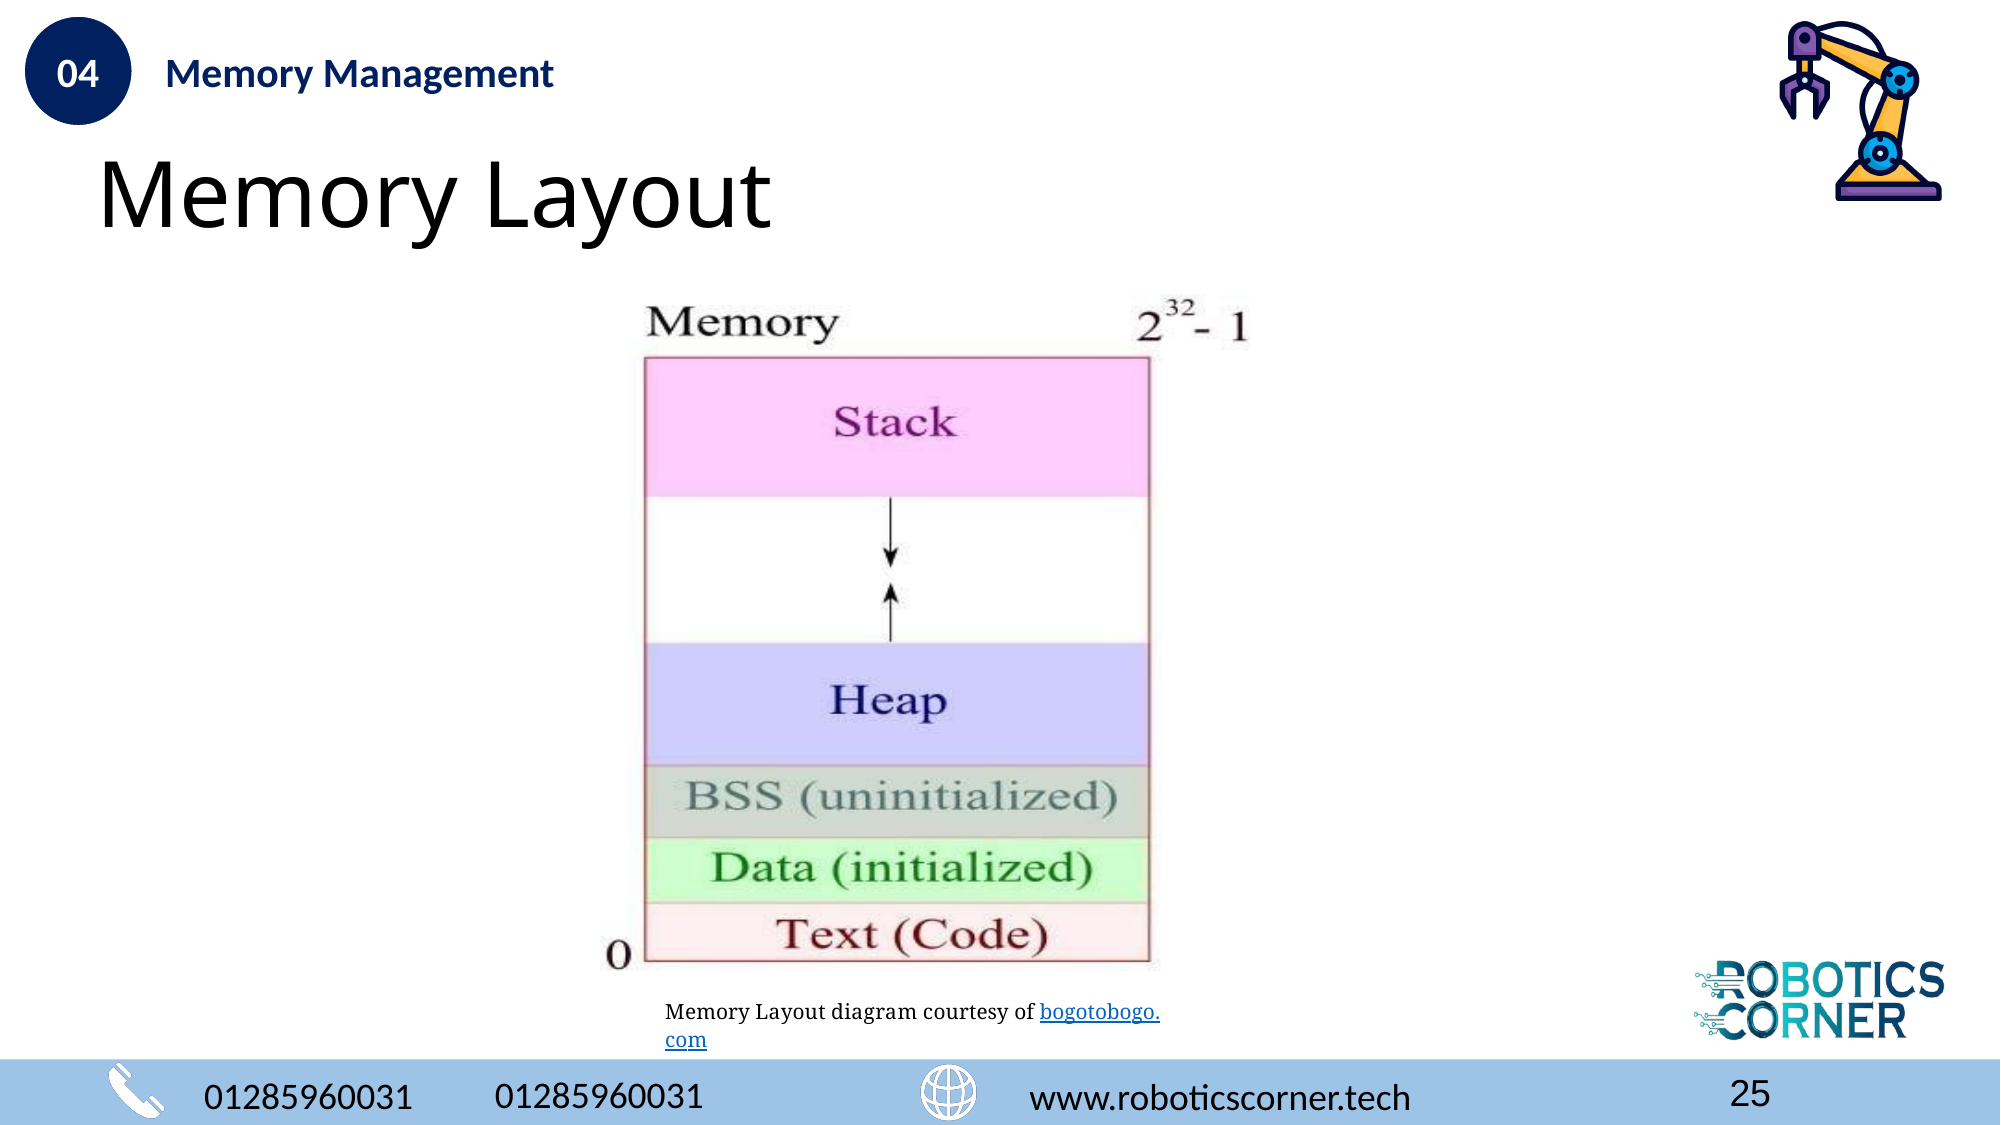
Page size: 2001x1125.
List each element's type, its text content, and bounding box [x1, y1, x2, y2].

text_box <number> [1714, 1065, 1916, 1125]
picture [915, 1059, 981, 1125]
text_box Memory Layout diagram courtesy of bogotobogo.com [663, 996, 1163, 1056]
picture [1680, 859, 1953, 1125]
text_box 04 [22, 14, 134, 128]
picture [600, 294, 1250, 972]
picture [1771, 21, 1950, 201]
picture [103, 1057, 170, 1124]
title Memory Layout [94, 77, 1081, 301]
text_box Memory Management [150, 38, 622, 103]
